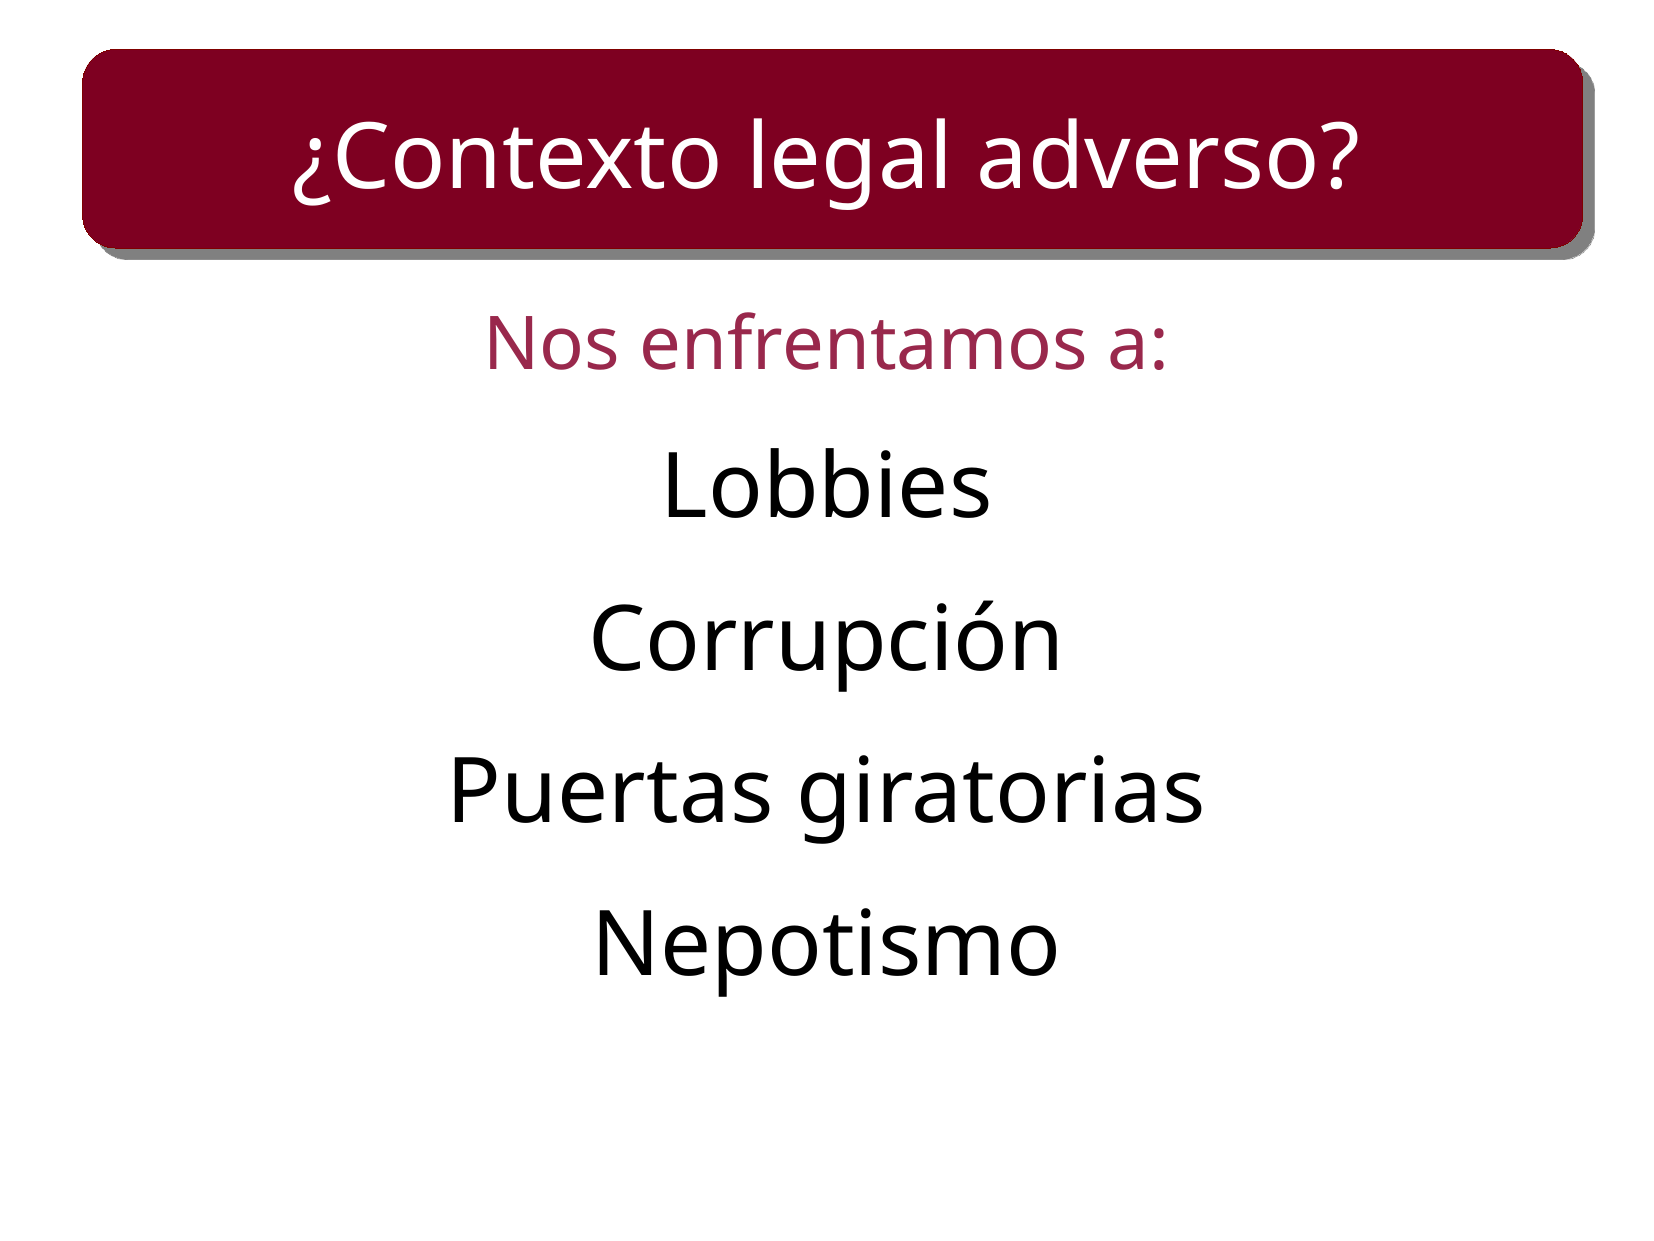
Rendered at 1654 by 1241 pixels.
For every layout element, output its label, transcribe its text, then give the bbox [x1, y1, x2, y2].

title ¿Contexto legal adverso? [82, 49, 1571, 257]
list Nos enfrentamos a: Lobbies Corrupción Puertas giratorias Nepotismo [82, 290, 1571, 1010]
